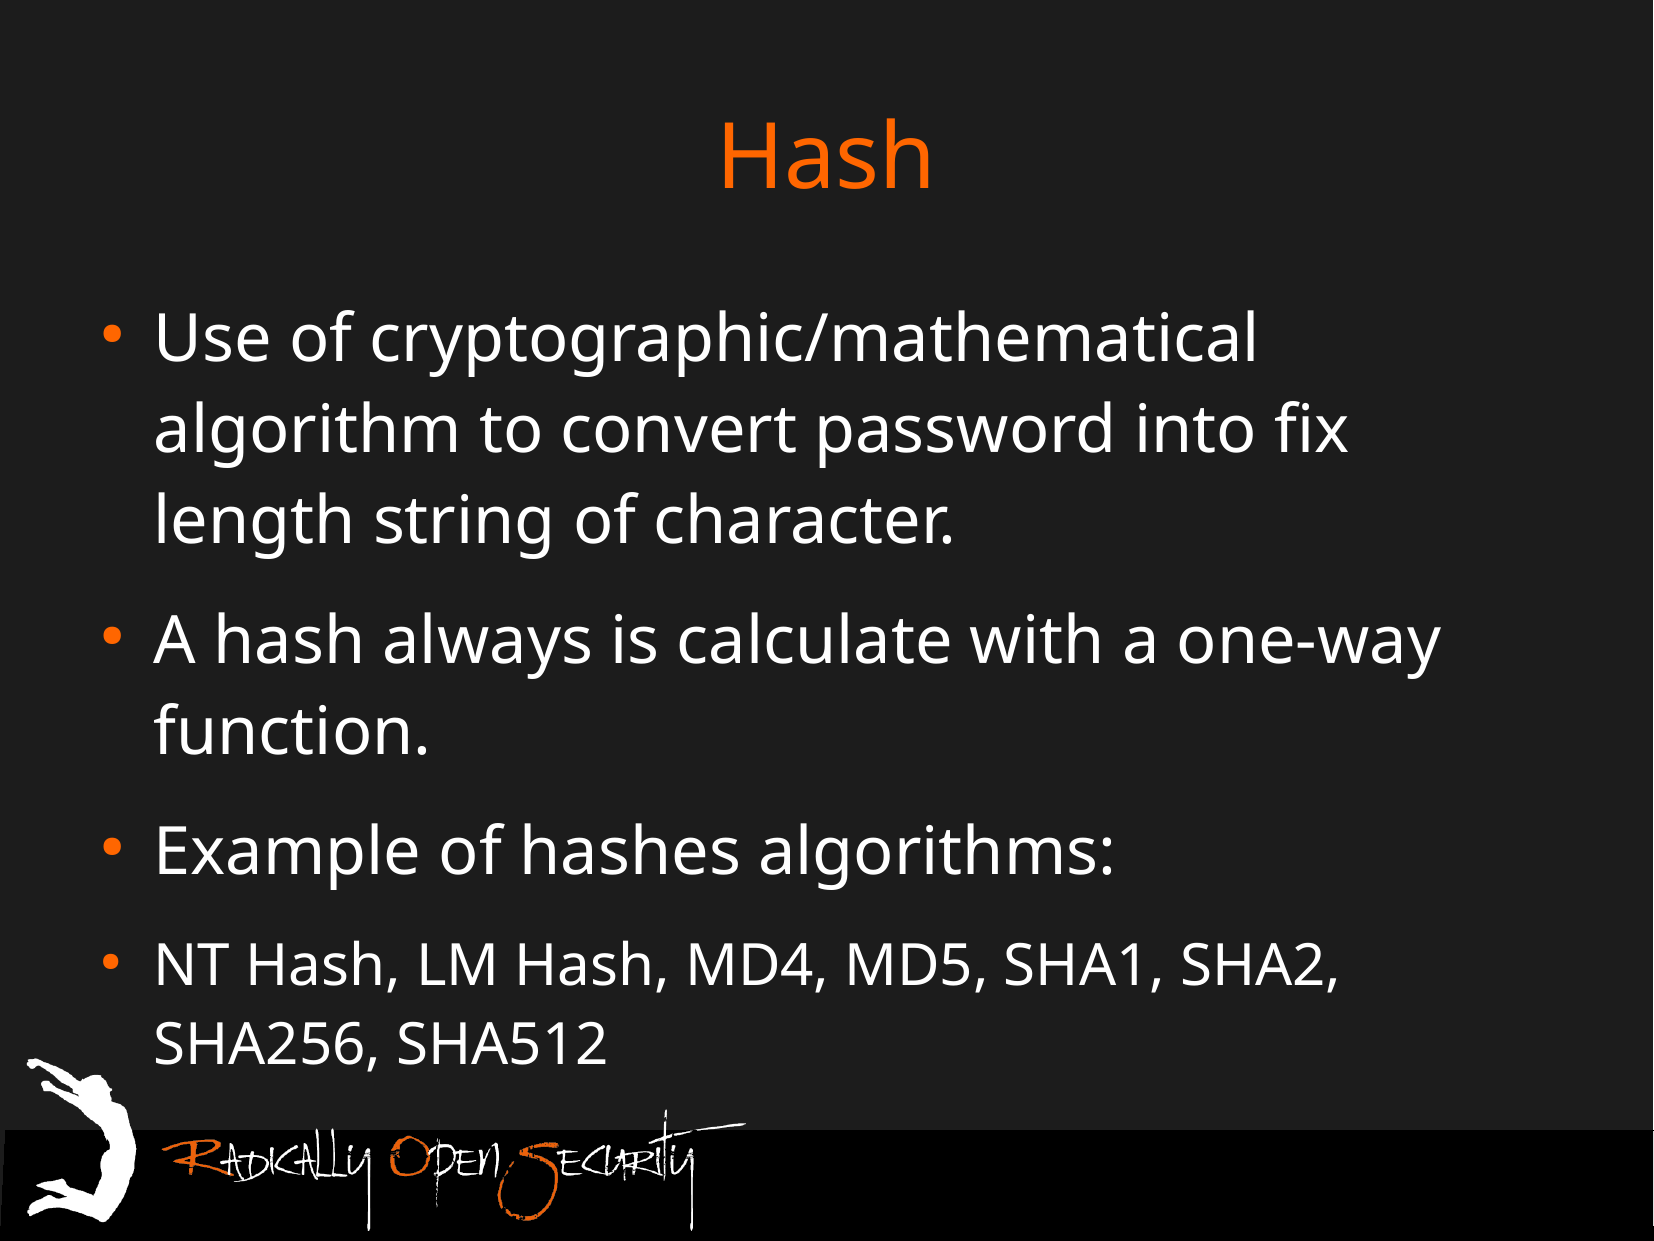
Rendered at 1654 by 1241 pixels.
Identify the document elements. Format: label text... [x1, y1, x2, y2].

picture [0, 1022, 778, 1241]
list Use of cryptographic/mathematical algorithm to convert password into fix length string of character. A hash always is calculate with a one-way function. Example of hashes algorithms: NT Hash, LM Hash, MD4, MD5, SHA1, SHA2, SHA256, SHA512 [82, 290, 1571, 1079]
title Hash [82, 49, 1571, 257]
